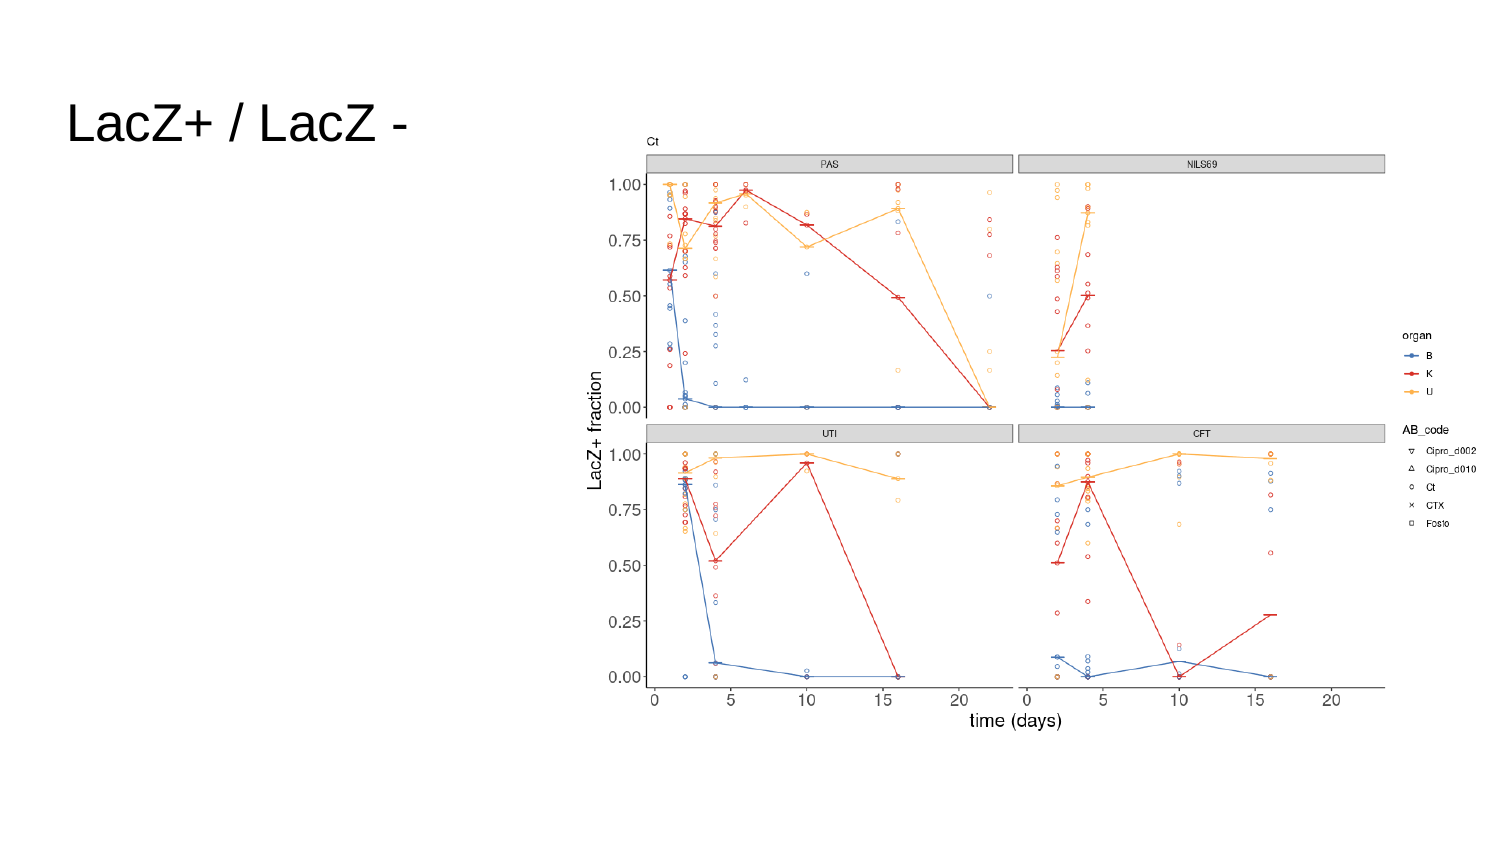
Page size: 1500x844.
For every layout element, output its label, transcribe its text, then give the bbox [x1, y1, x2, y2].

title LacZ+ / LacZ - [51, 72, 1449, 167]
picture [581, 131, 1488, 736]
